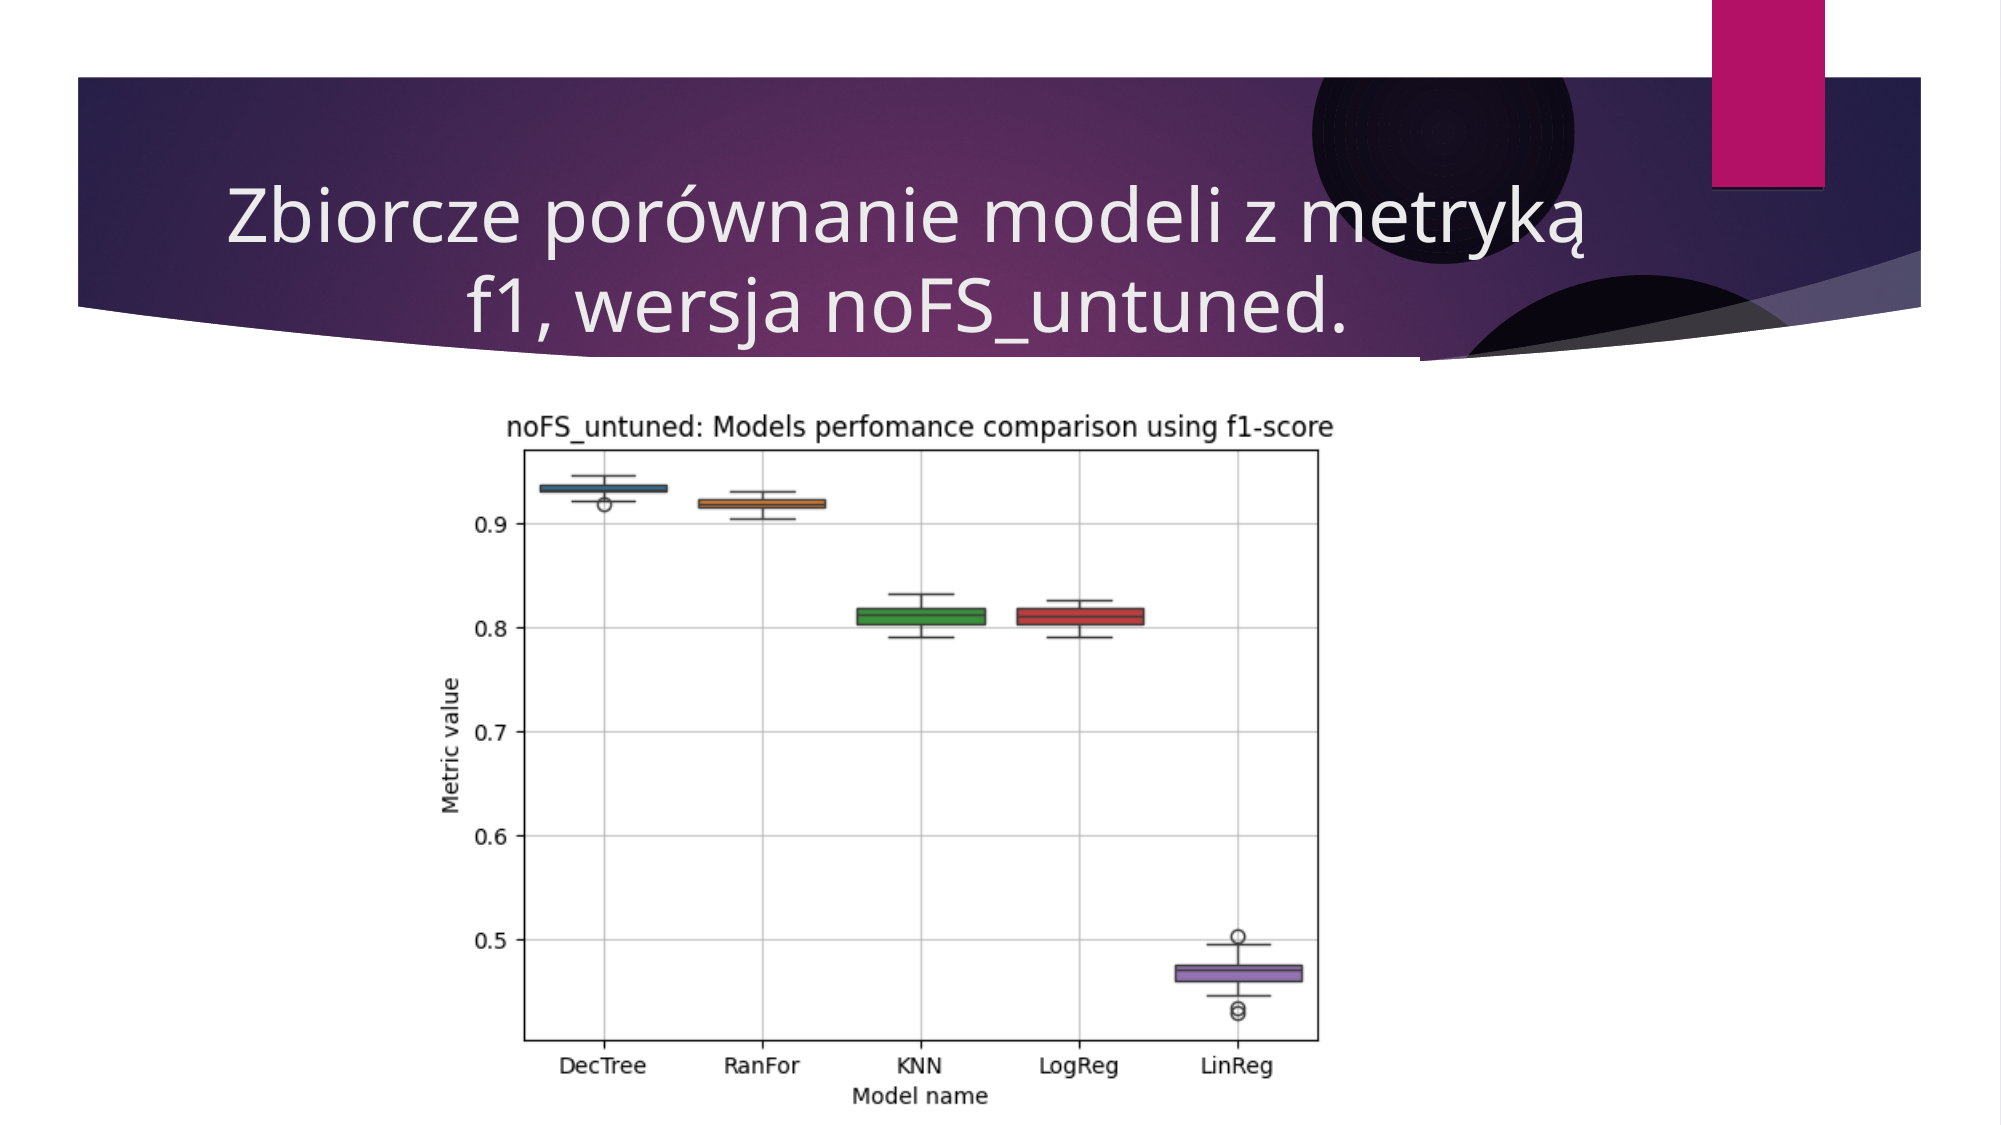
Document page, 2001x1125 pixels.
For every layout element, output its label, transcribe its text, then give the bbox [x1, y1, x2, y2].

picture [396, 357, 1420, 1125]
title Zbiorcze porównanie modeli z metryką f1, wersja noFS_untuned. [189, 159, 1627, 276]
